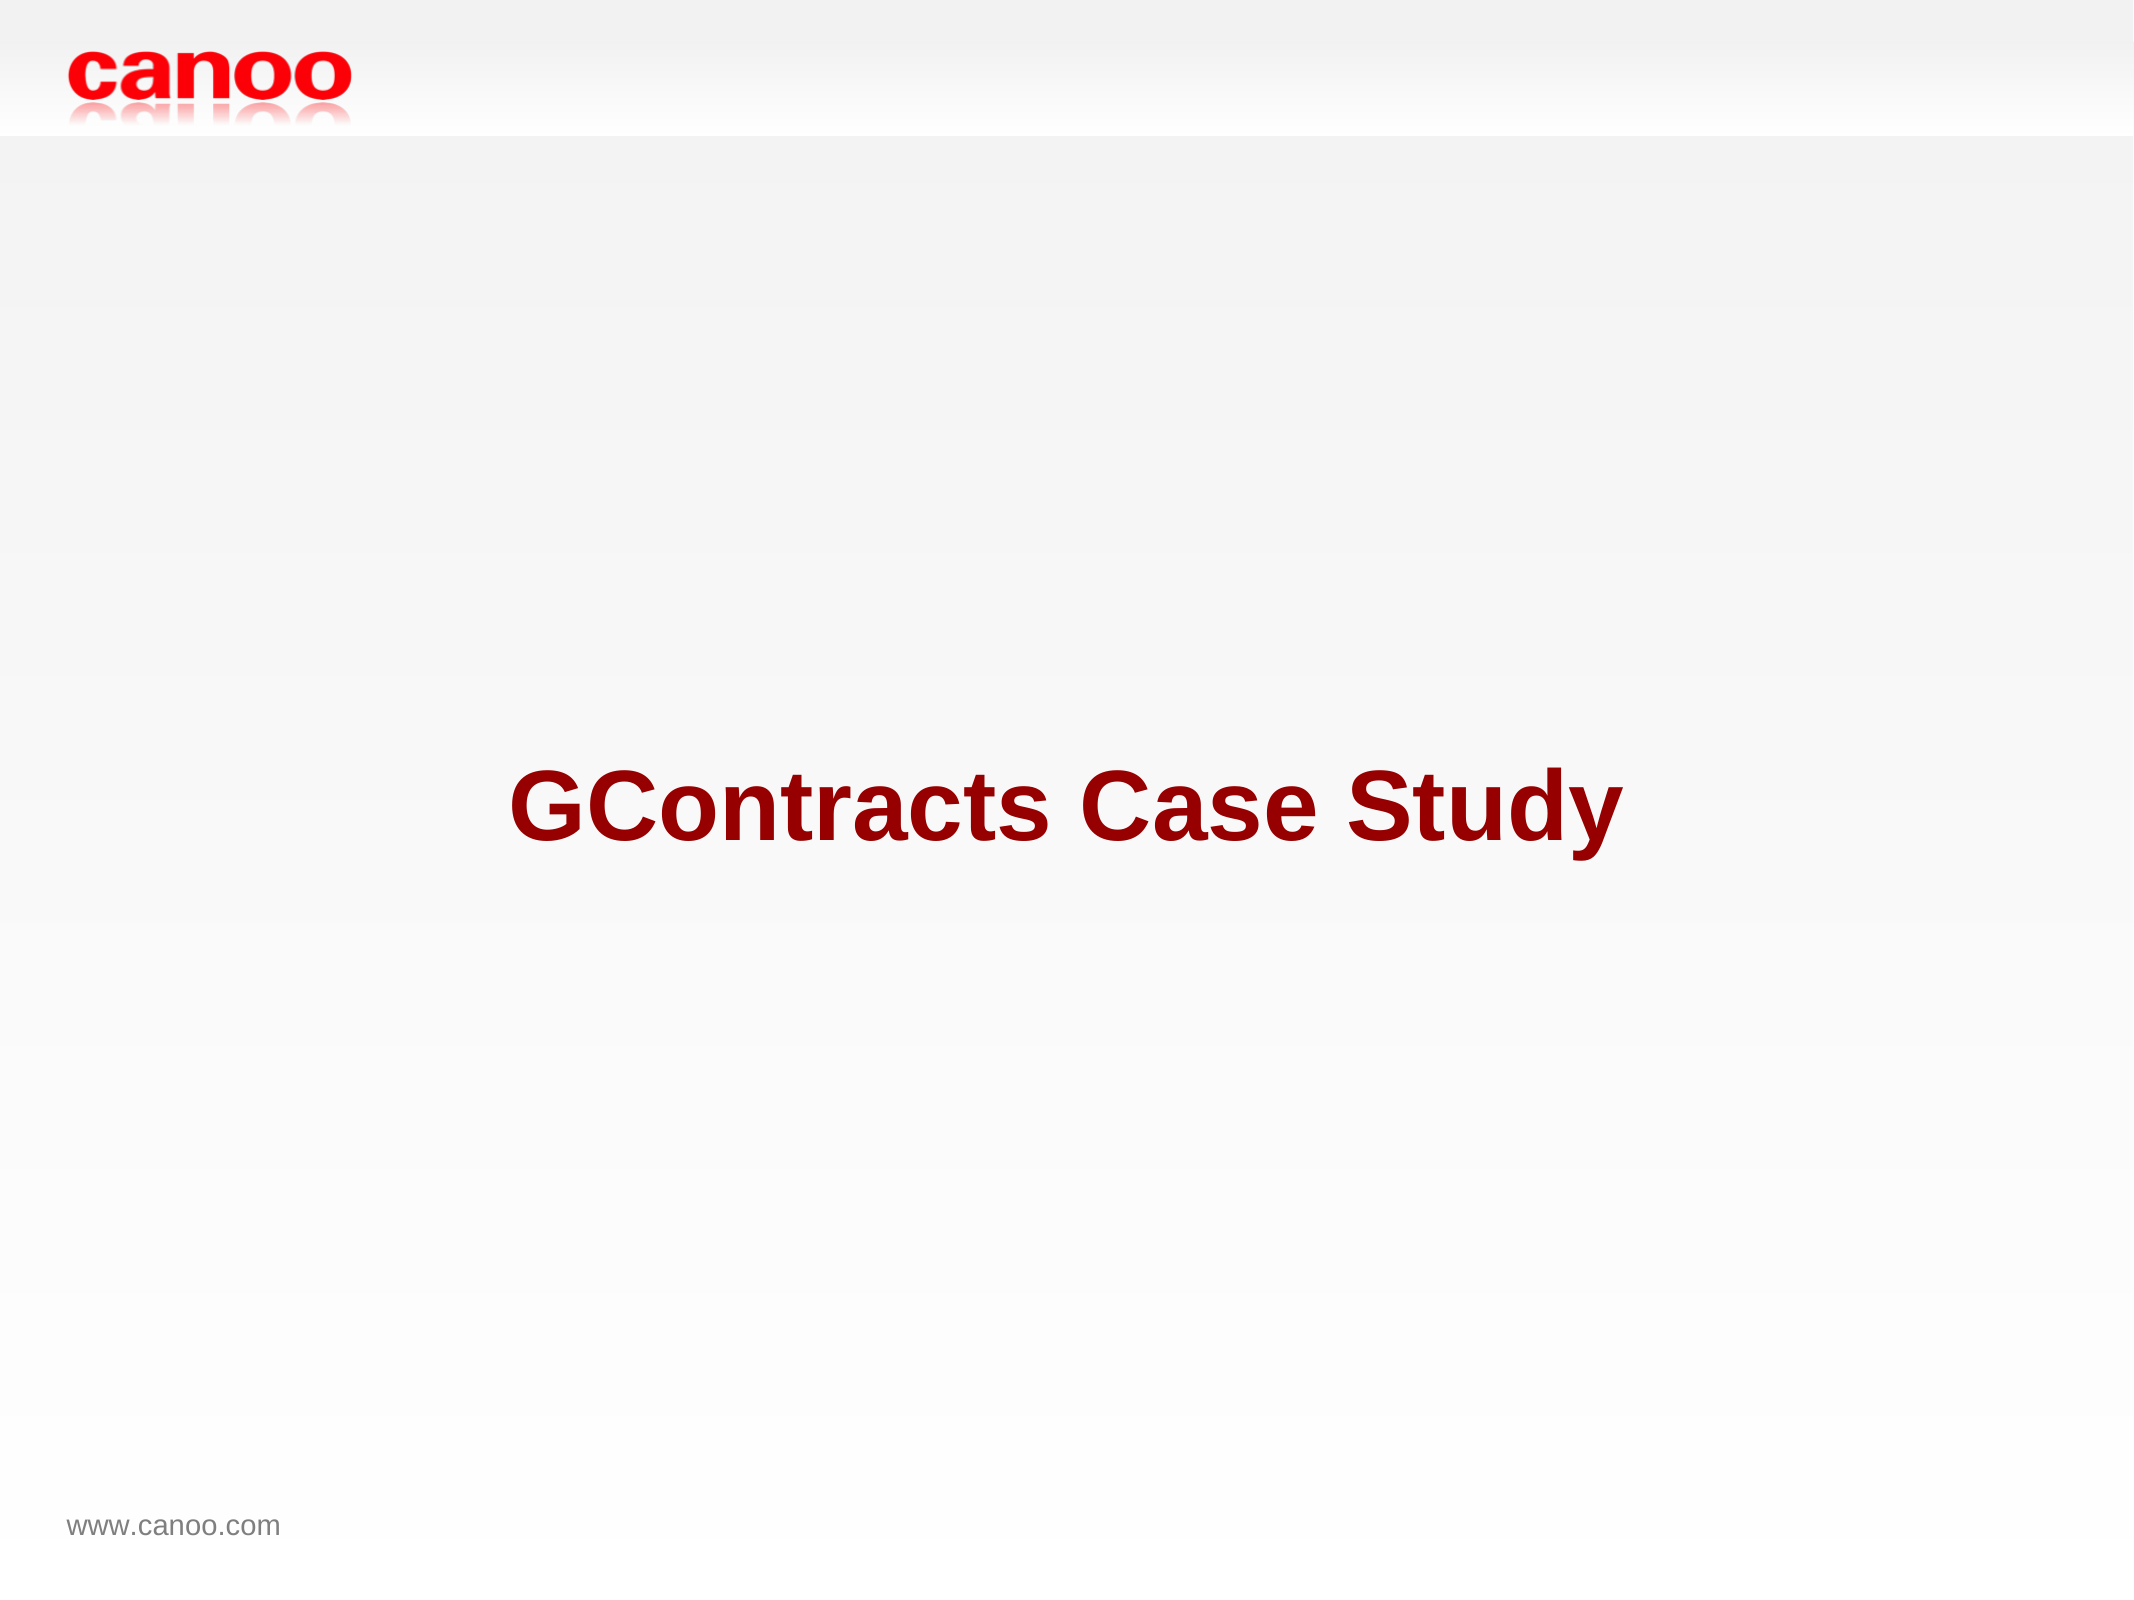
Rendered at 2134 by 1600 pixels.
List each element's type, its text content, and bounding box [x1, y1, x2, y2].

picture [65, 48, 353, 154]
title GContracts Case Study [60, 731, 2073, 869]
